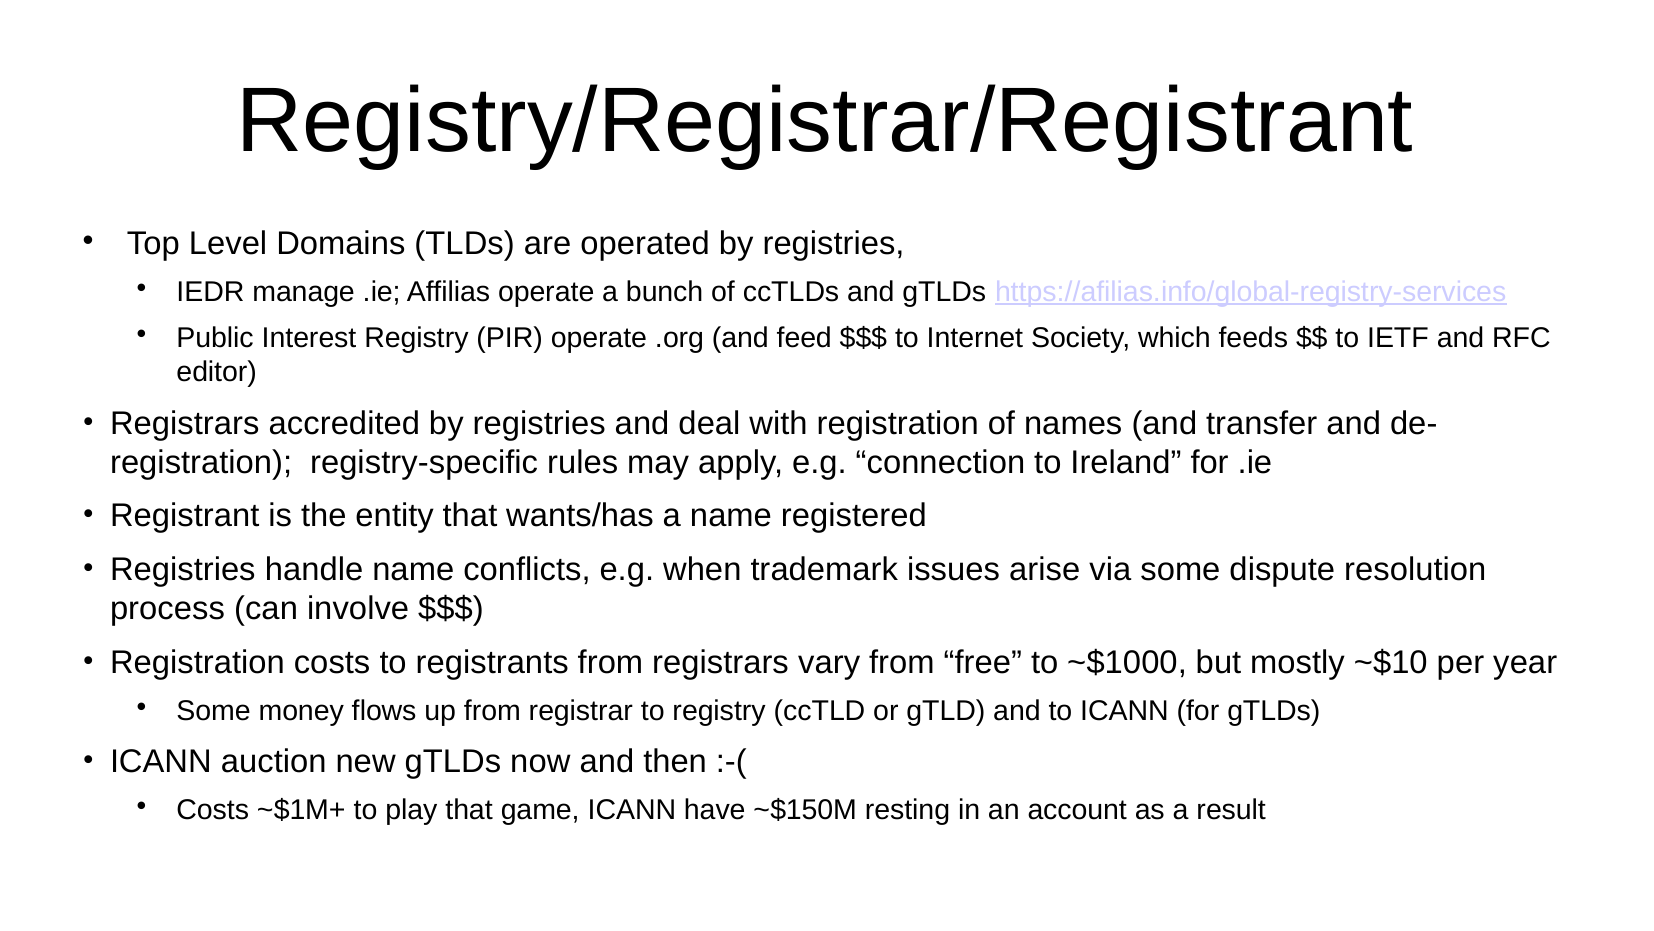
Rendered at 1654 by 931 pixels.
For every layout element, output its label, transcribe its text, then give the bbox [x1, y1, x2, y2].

list Top Level Domains (TLDs) are operated by registries, IEDR manage .ie; Affilias operate a bunch of ccTLDs and gTLDs https://afilias.info/global-registry-services Public Interest Registry (PIR) operate .org (and feed $$$ to Internet Society, which feeds $$ to IETF and RFC editor) Registrars accredited by registries and deal with registration of names (and transfer and de-registration); registry-specific rules may apply, e.g. “connection to Ireland” for .ie Registrant is the entity that wants/has a name registered Registries handle name conflicts, e.g. when trademark issues arise via some dispute resolution process (can involve $$$) Registration costs to registrants from registrars vary from “free” to ~$1000, but mostly ~$10 per year Some money flows up from registrar to registry (ccTLD or gTLD) and to ICANN (for gTLDs) ICANN auction new gTLDs now and then :-( Costs ~$1M+ to play that game, ICANN have ~$150M resting in an account as a result [82, 217, 1570, 842]
title Registry/Registrar/Registrant [82, 37, 1570, 192]
